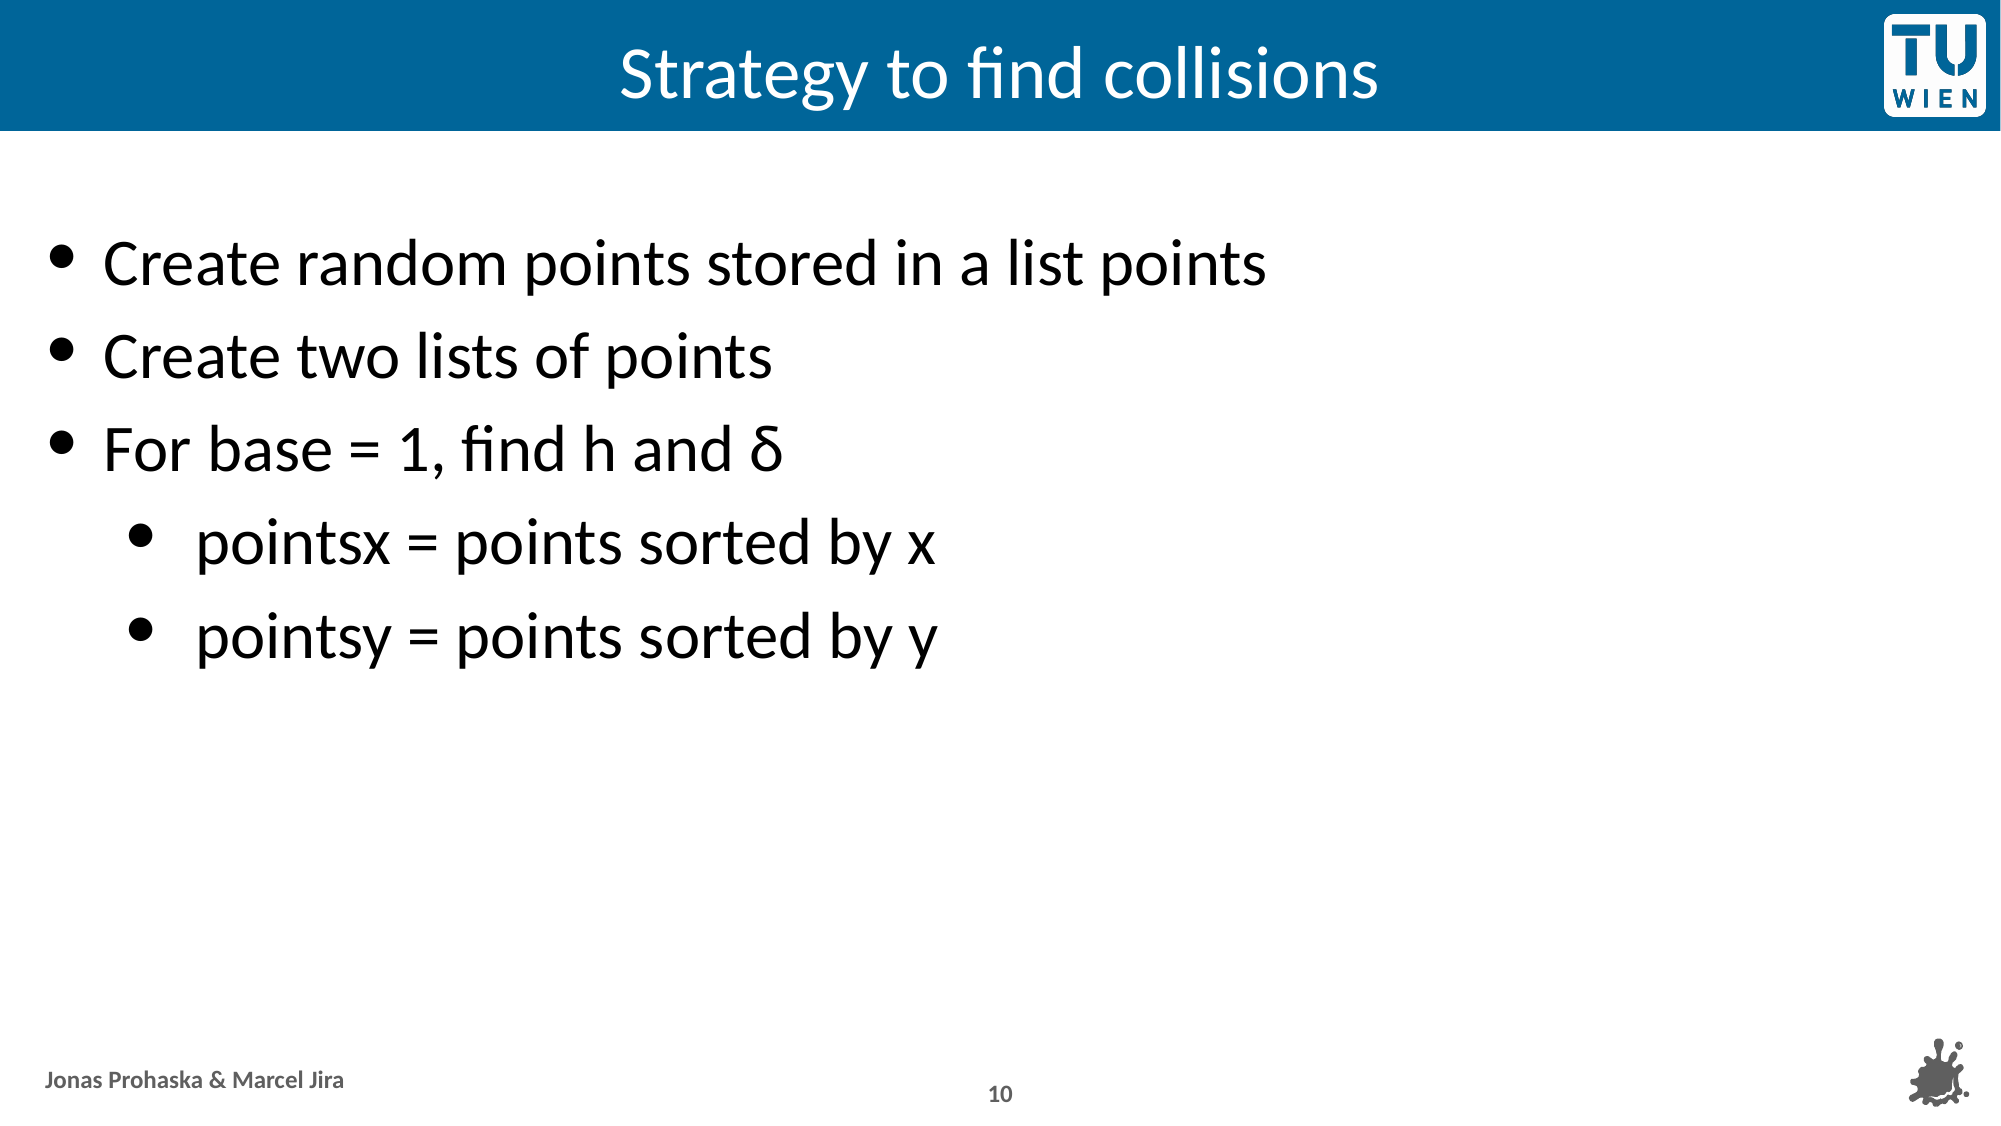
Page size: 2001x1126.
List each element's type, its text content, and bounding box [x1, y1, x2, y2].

text_box Create random points stored in a list points Create two lists of points For base = 1, find h and δ pointsx = points sorted by x pointsy = points sorted by y [25, 150, 1969, 1048]
picture [1885, 15, 1985, 116]
text_box <number> [882, 1067, 1119, 1118]
text_box Jonas Prohaska & Marcel Jira [25, 1068, 837, 1118]
text_box Strategy to find collisions [137, 6, 1863, 131]
